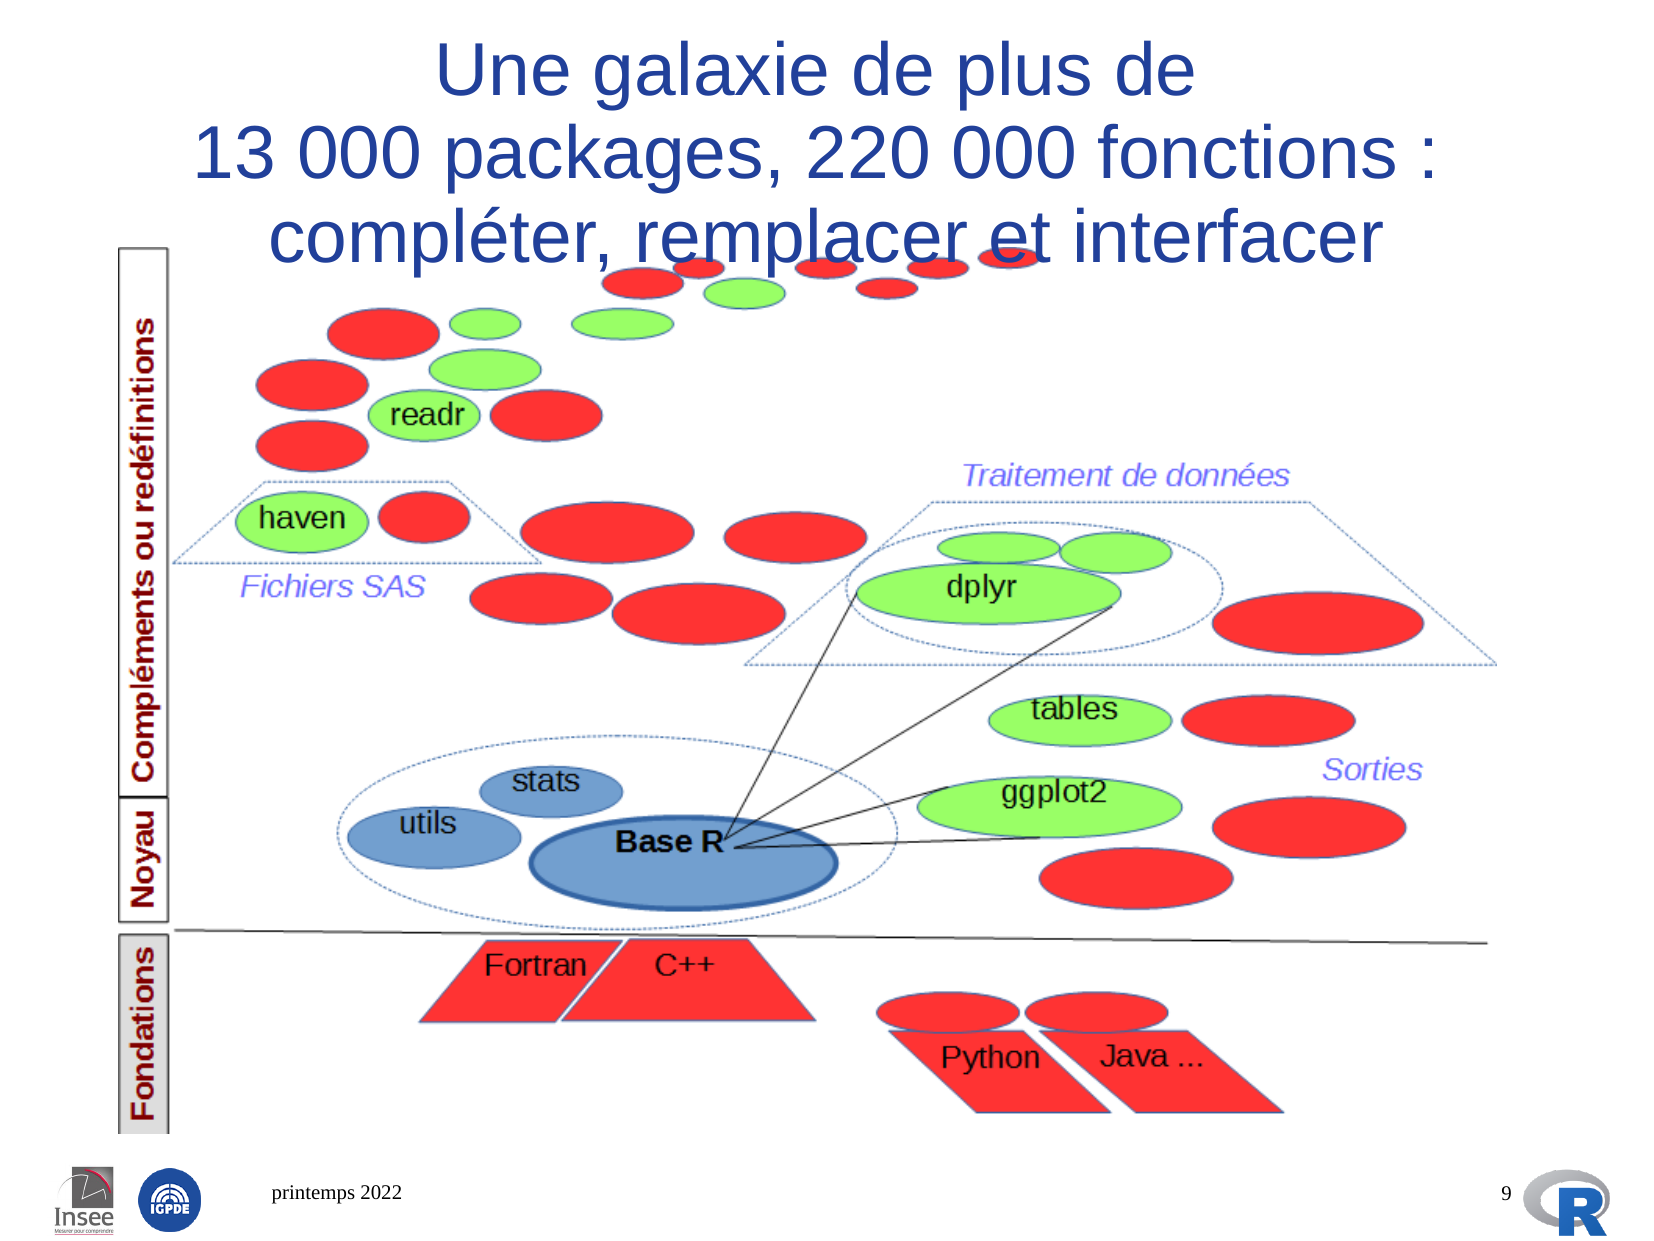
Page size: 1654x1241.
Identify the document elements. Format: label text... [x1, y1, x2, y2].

picture [138, 1168, 201, 1232]
picture [47, 1163, 120, 1236]
picture [118, 279, 1497, 1134]
title Une galaxie de plus de 13 000 packages, 220 000 fonctions : compléter, remplacer et interfacer [82, 26, 1571, 279]
picture [1523, 1169, 1610, 1236]
